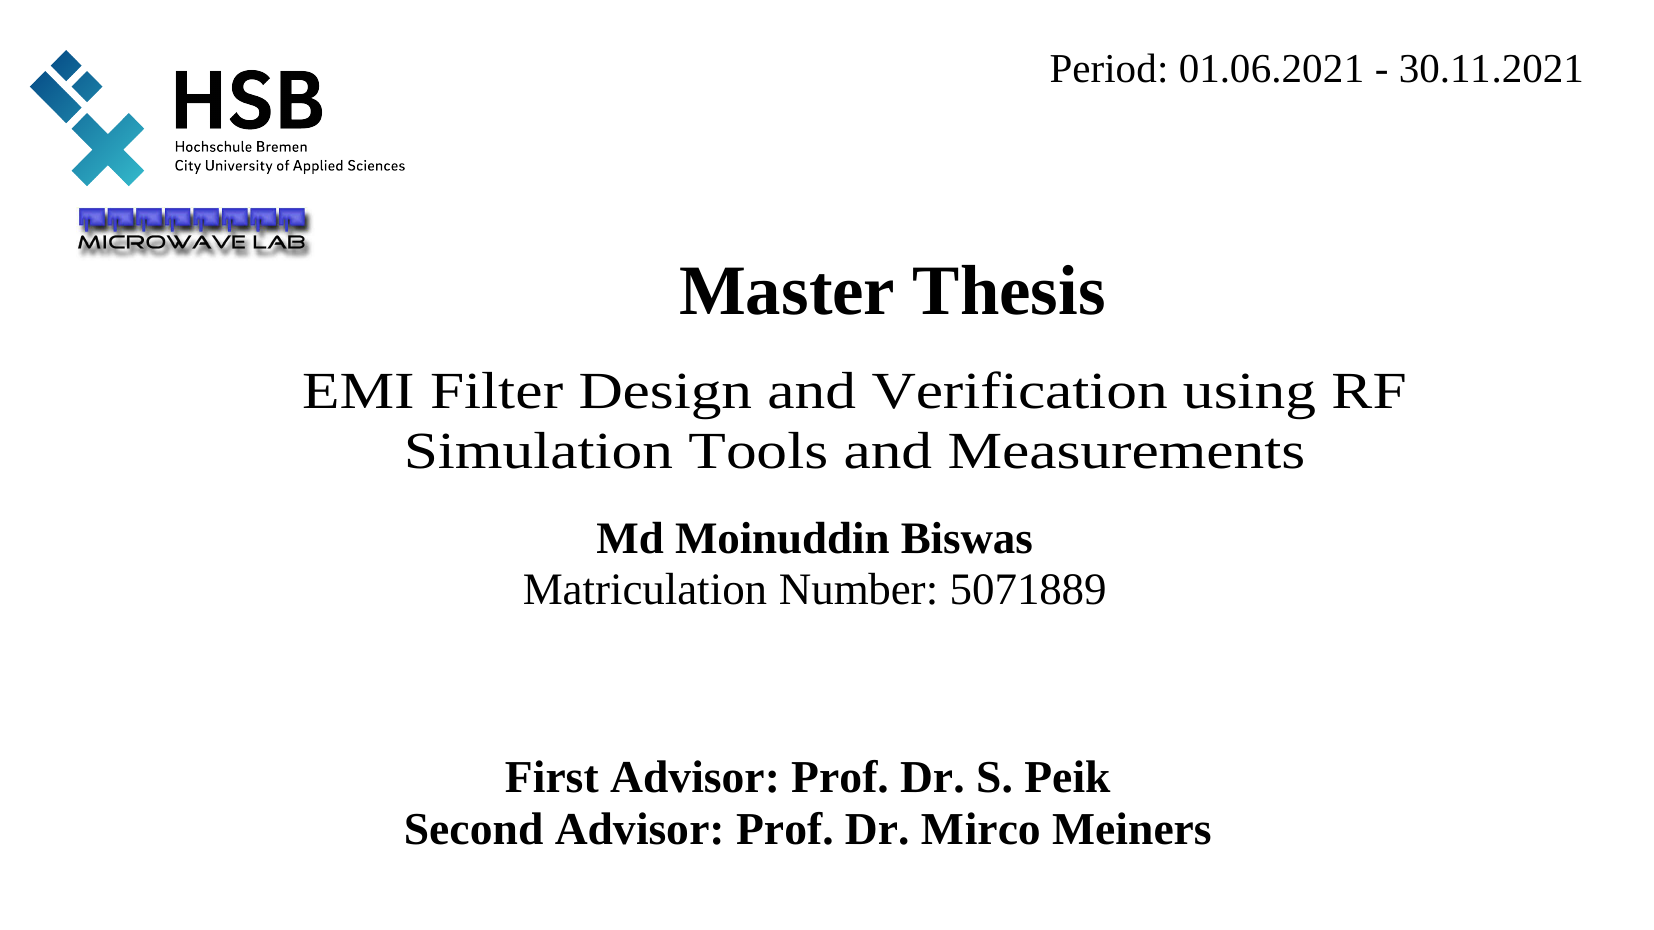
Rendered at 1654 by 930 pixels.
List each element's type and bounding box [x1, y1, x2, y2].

picture [14, 23, 420, 261]
picture [660, 248, 1125, 331]
picture [389, 749, 1232, 855]
picture [1049, 44, 1622, 93]
picture [224, 360, 1485, 481]
picture [494, 511, 1119, 615]
